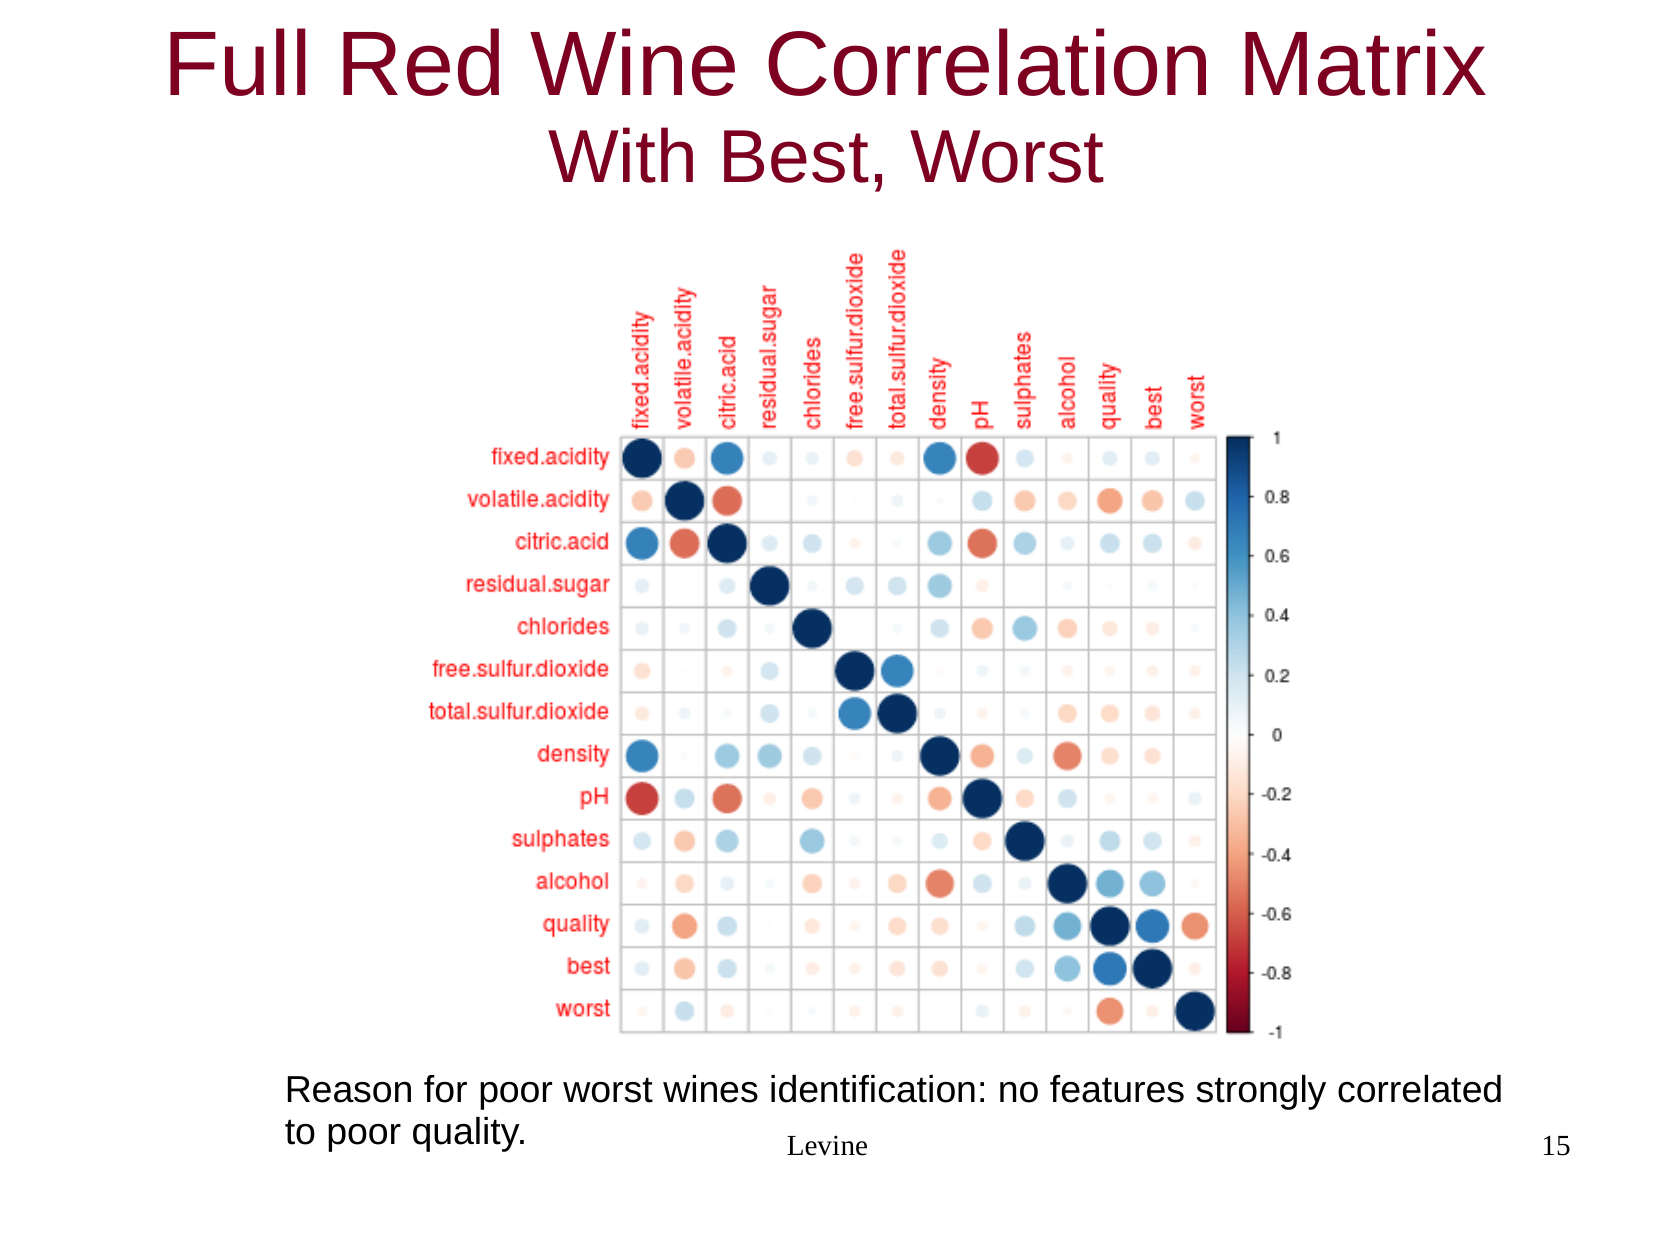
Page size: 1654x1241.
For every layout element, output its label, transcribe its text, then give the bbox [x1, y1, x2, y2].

text_box Reason for poor worst wines identification: no features strongly correlated to poor quality. [270, 1060, 1530, 1160]
picture [420, 199, 1306, 1060]
title Full Red Wine Correlation Matrix With Best, Worst [82, 2, 1571, 210]
